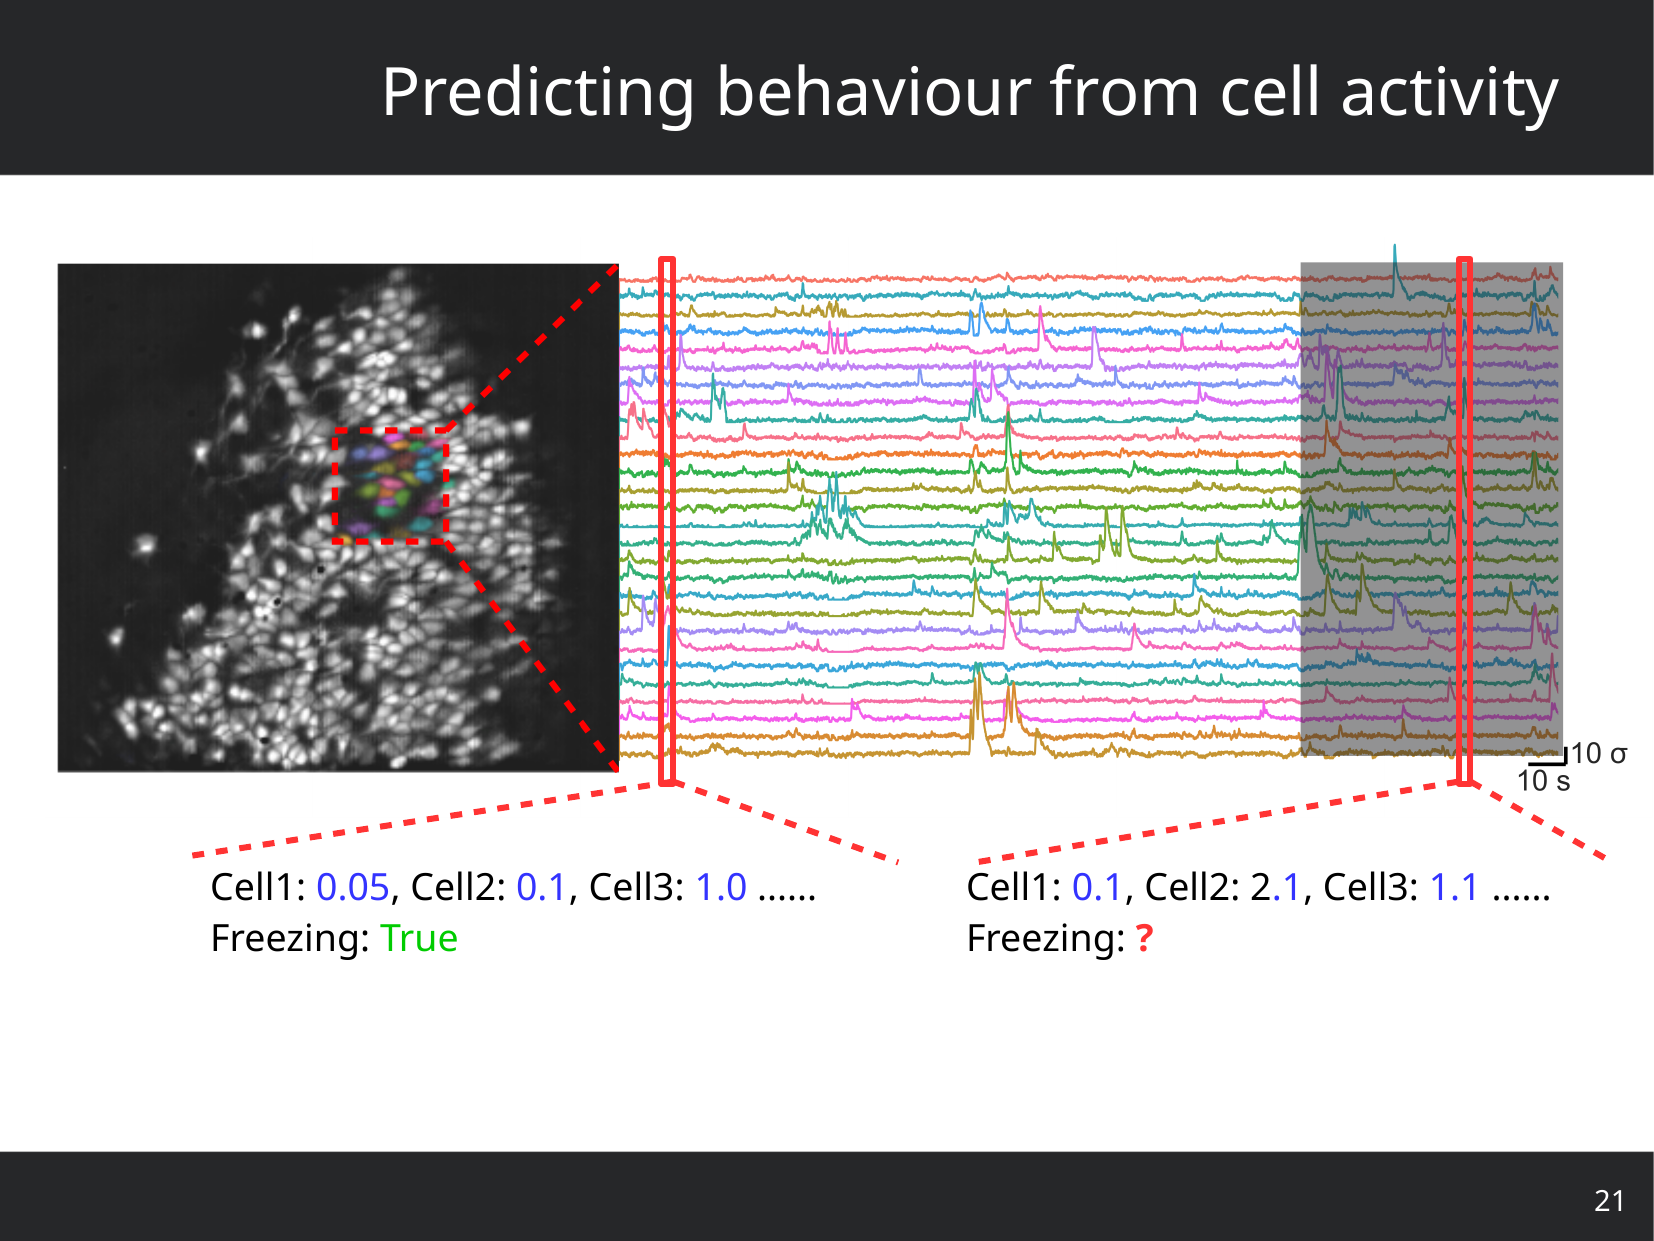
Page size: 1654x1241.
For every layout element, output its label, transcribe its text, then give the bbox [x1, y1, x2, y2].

text_box [1300, 262, 1456, 756]
text_box [1473, 262, 1564, 756]
text_box Predicting behaviour from cell activity [88, 36, 1577, 134]
text_box Cell1: 0.1, Cell2: 2.1, Cell3: 1.1 ...... Freezing: ? [951, 852, 1654, 955]
picture [0, 0, 1654, 1241]
text_box [1462, 262, 1467, 756]
text_box Cell1: 0.05, Cell2: 0.1, Cell3: 1.0 ...... Freezing: True [195, 852, 951, 955]
